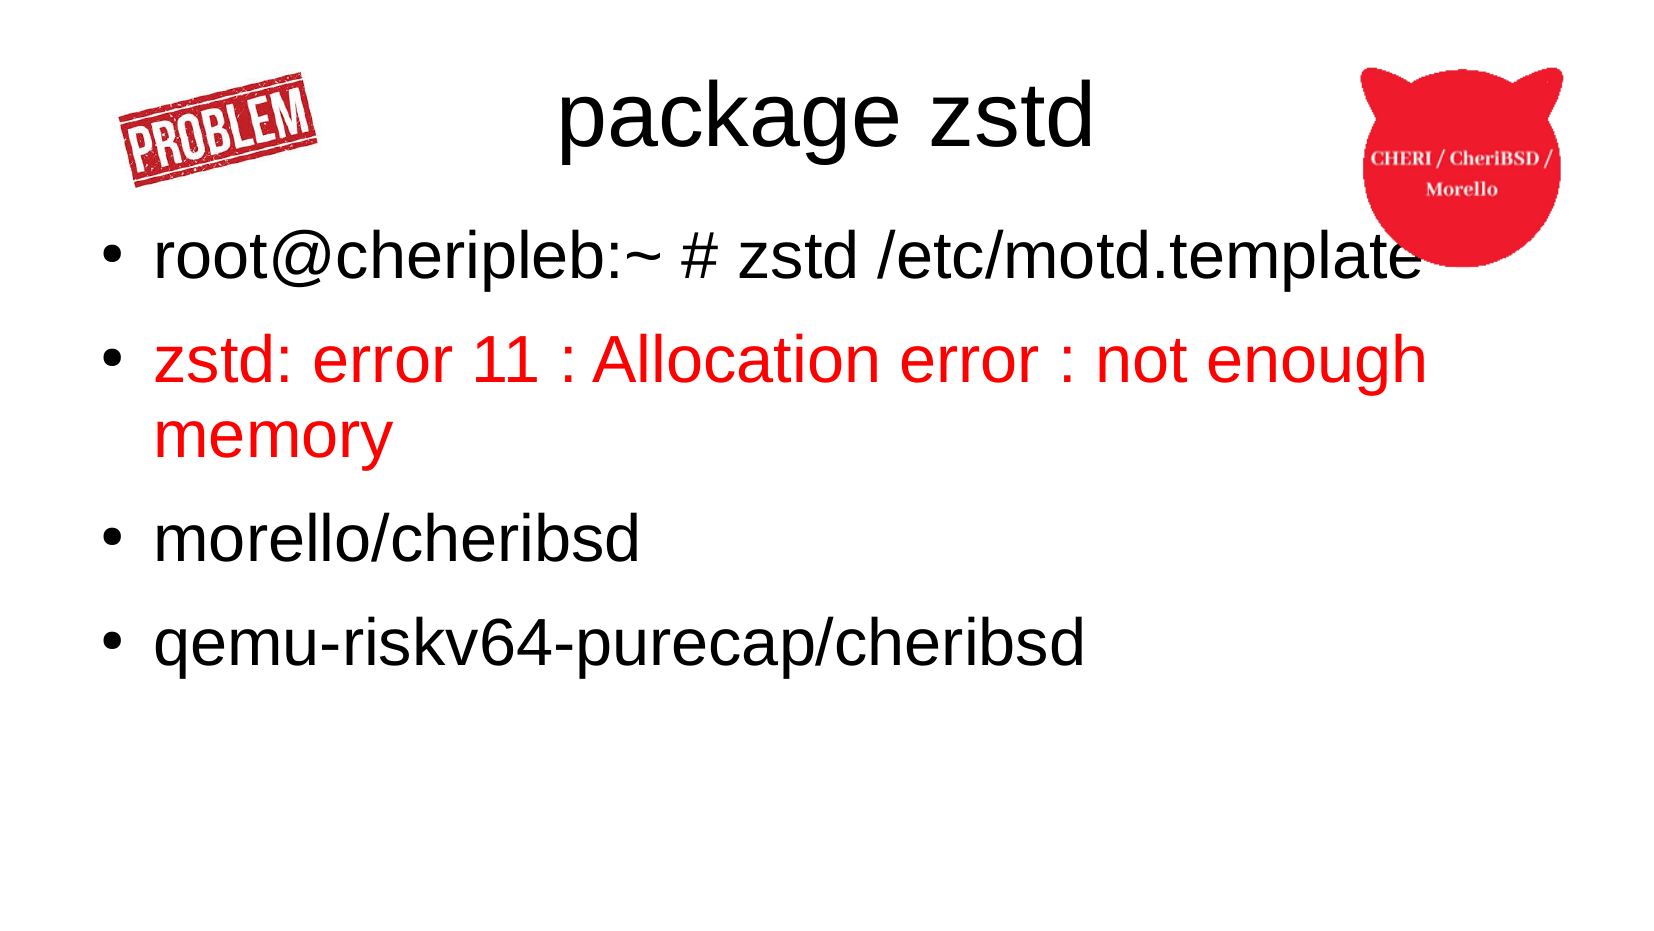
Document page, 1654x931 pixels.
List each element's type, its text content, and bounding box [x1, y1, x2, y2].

picture [112, 58, 325, 193]
list root@cheripleb:~ # zstd /etc/motd.template zstd: error 11 : Allocation error : not enough memory morello/cheribsd qemu-riskv64-purecap/cheribsd [82, 217, 1571, 758]
picture [1348, 59, 1571, 276]
title package zstd [82, 37, 1571, 193]
